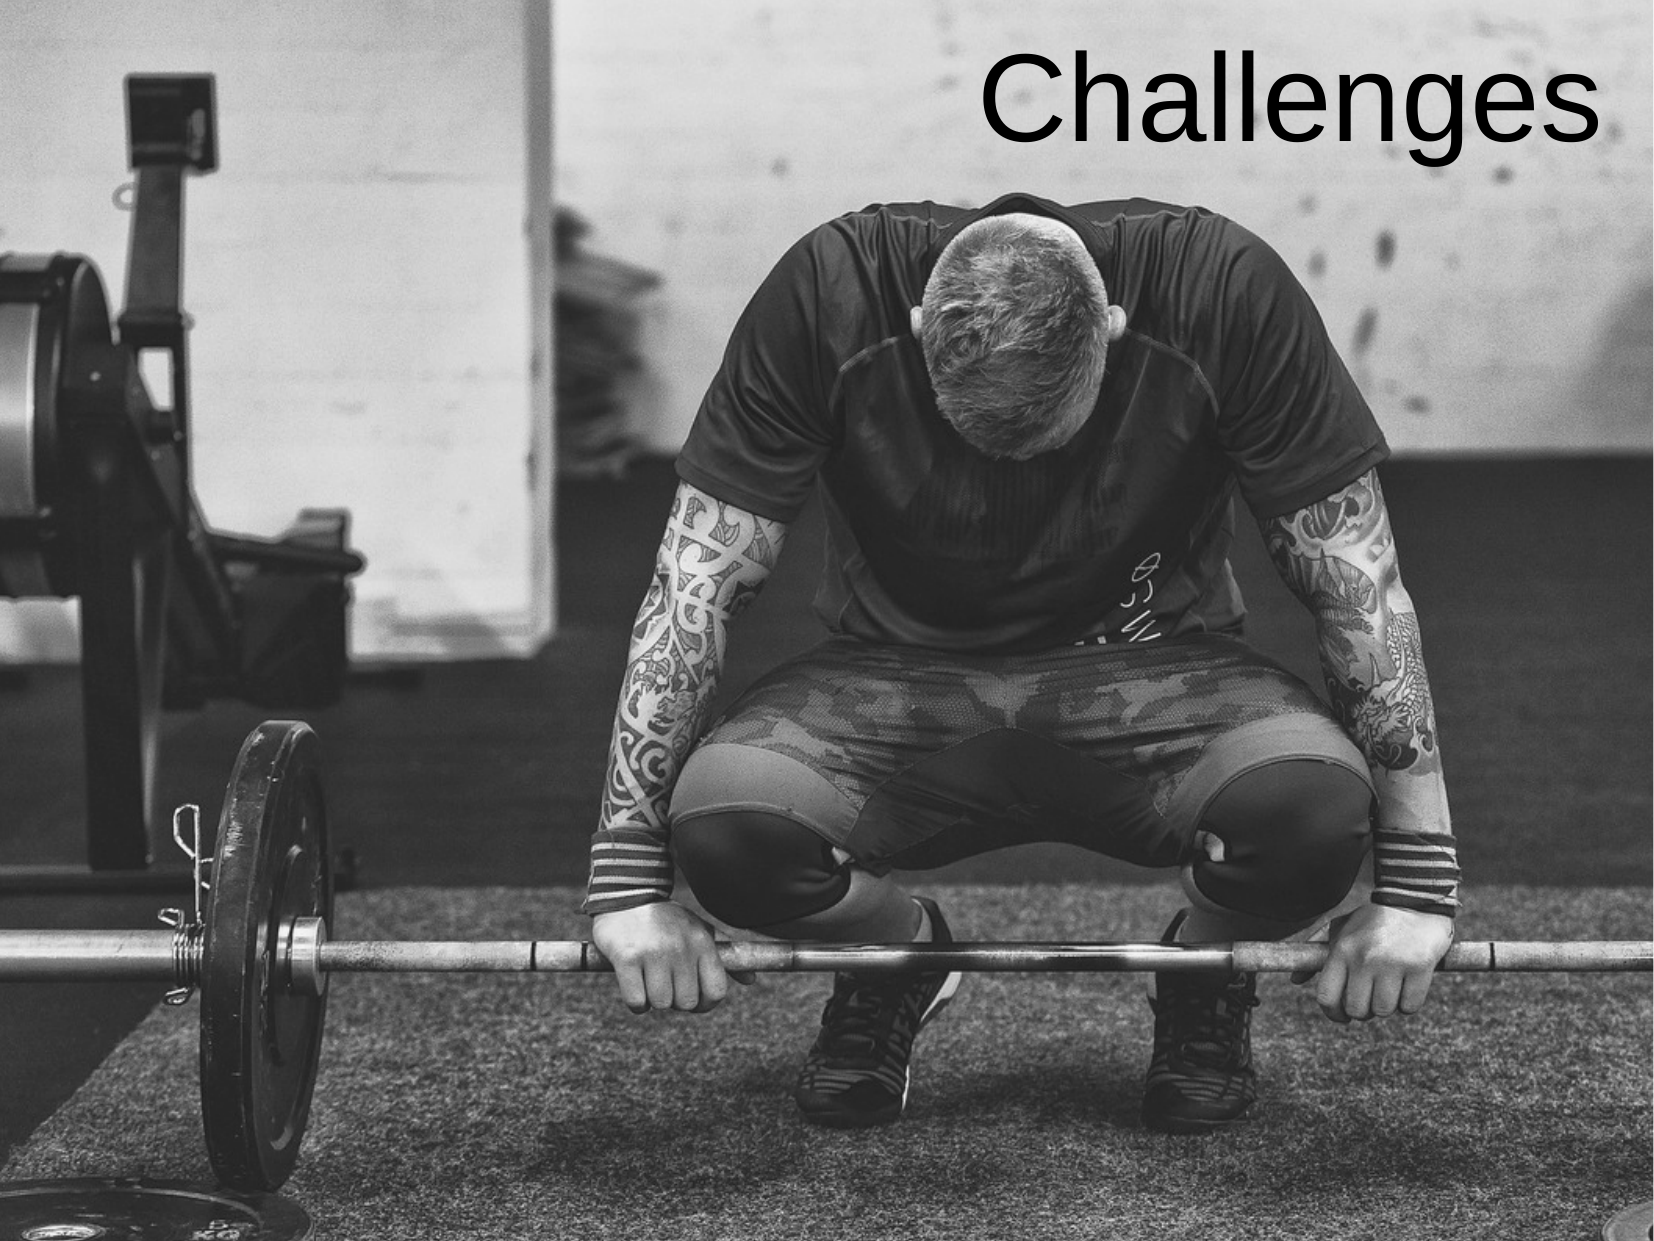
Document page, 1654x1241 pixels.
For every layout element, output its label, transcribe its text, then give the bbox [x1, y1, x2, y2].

picture [0, 0, 1654, 1241]
subtitle Challenges [546, 0, 1654, 579]
